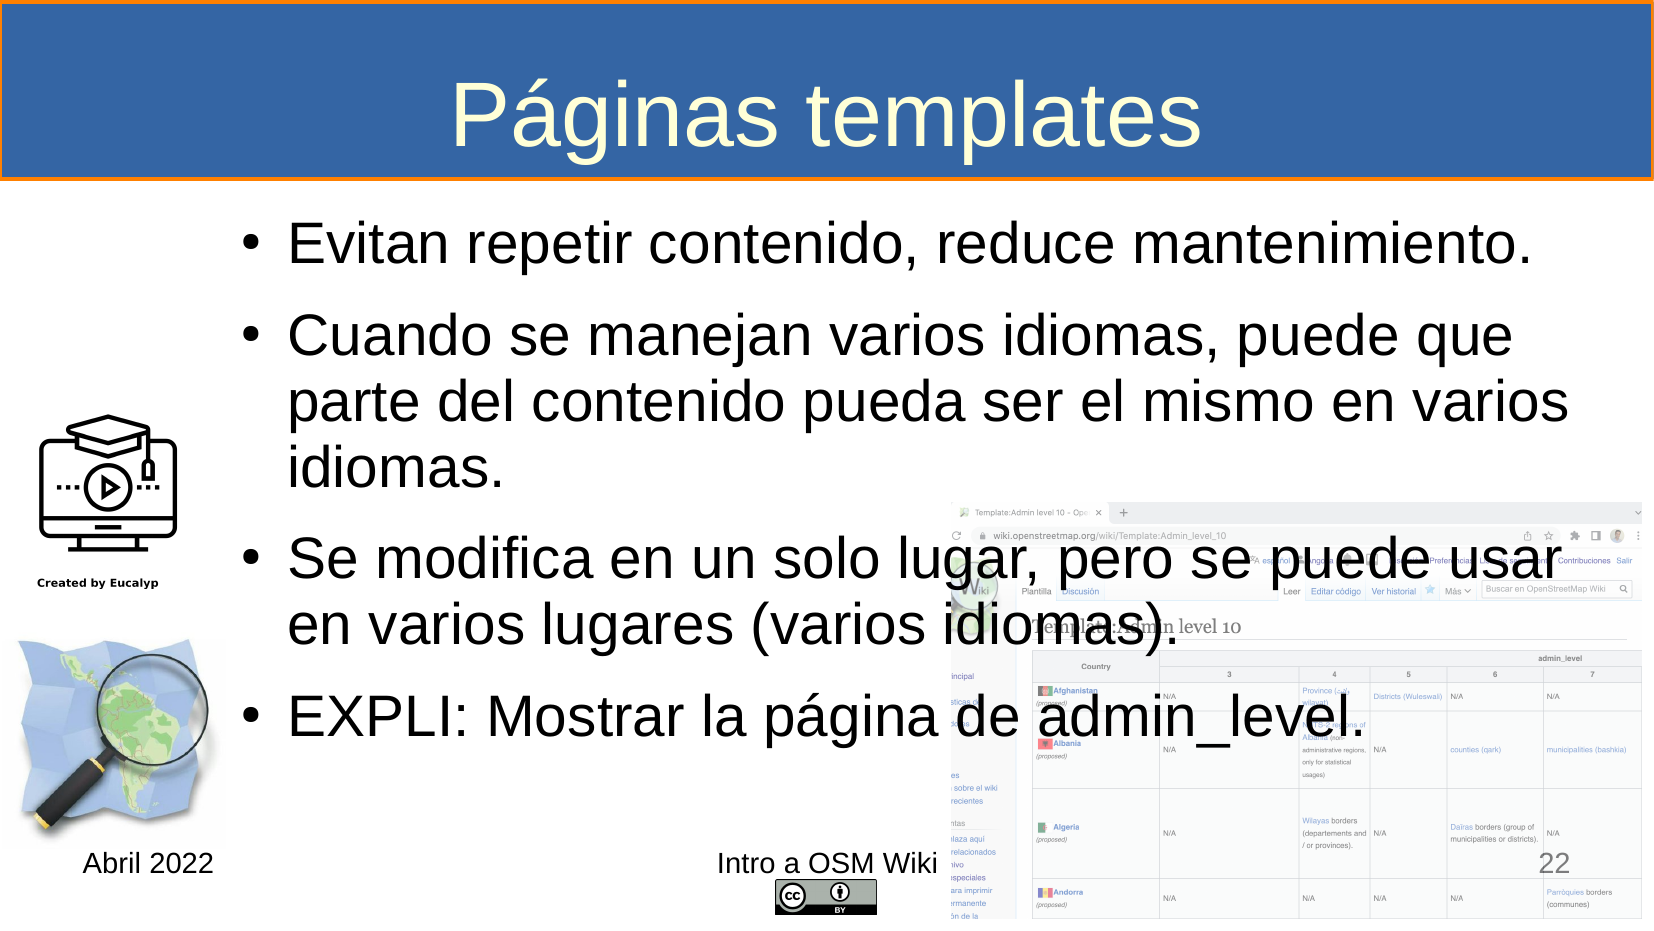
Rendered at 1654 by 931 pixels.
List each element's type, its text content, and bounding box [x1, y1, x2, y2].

picture [0, 623, 226, 849]
picture [19, 412, 197, 589]
title Páginas templates [82, 37, 1571, 193]
picture [775, 879, 877, 915]
list Evitan repetir contenido, reduce mantenimiento. Cuando se manejan varios idiomas, puede que parte del contenido pueda ser el mismo en varios idiomas. Se modifica en un solo lugar, pero se puede usar en varios lugares (varios idiomas). EXPLI: Mostrar la página de admin_level. [225, 210, 1609, 751]
picture [951, 502, 1642, 919]
